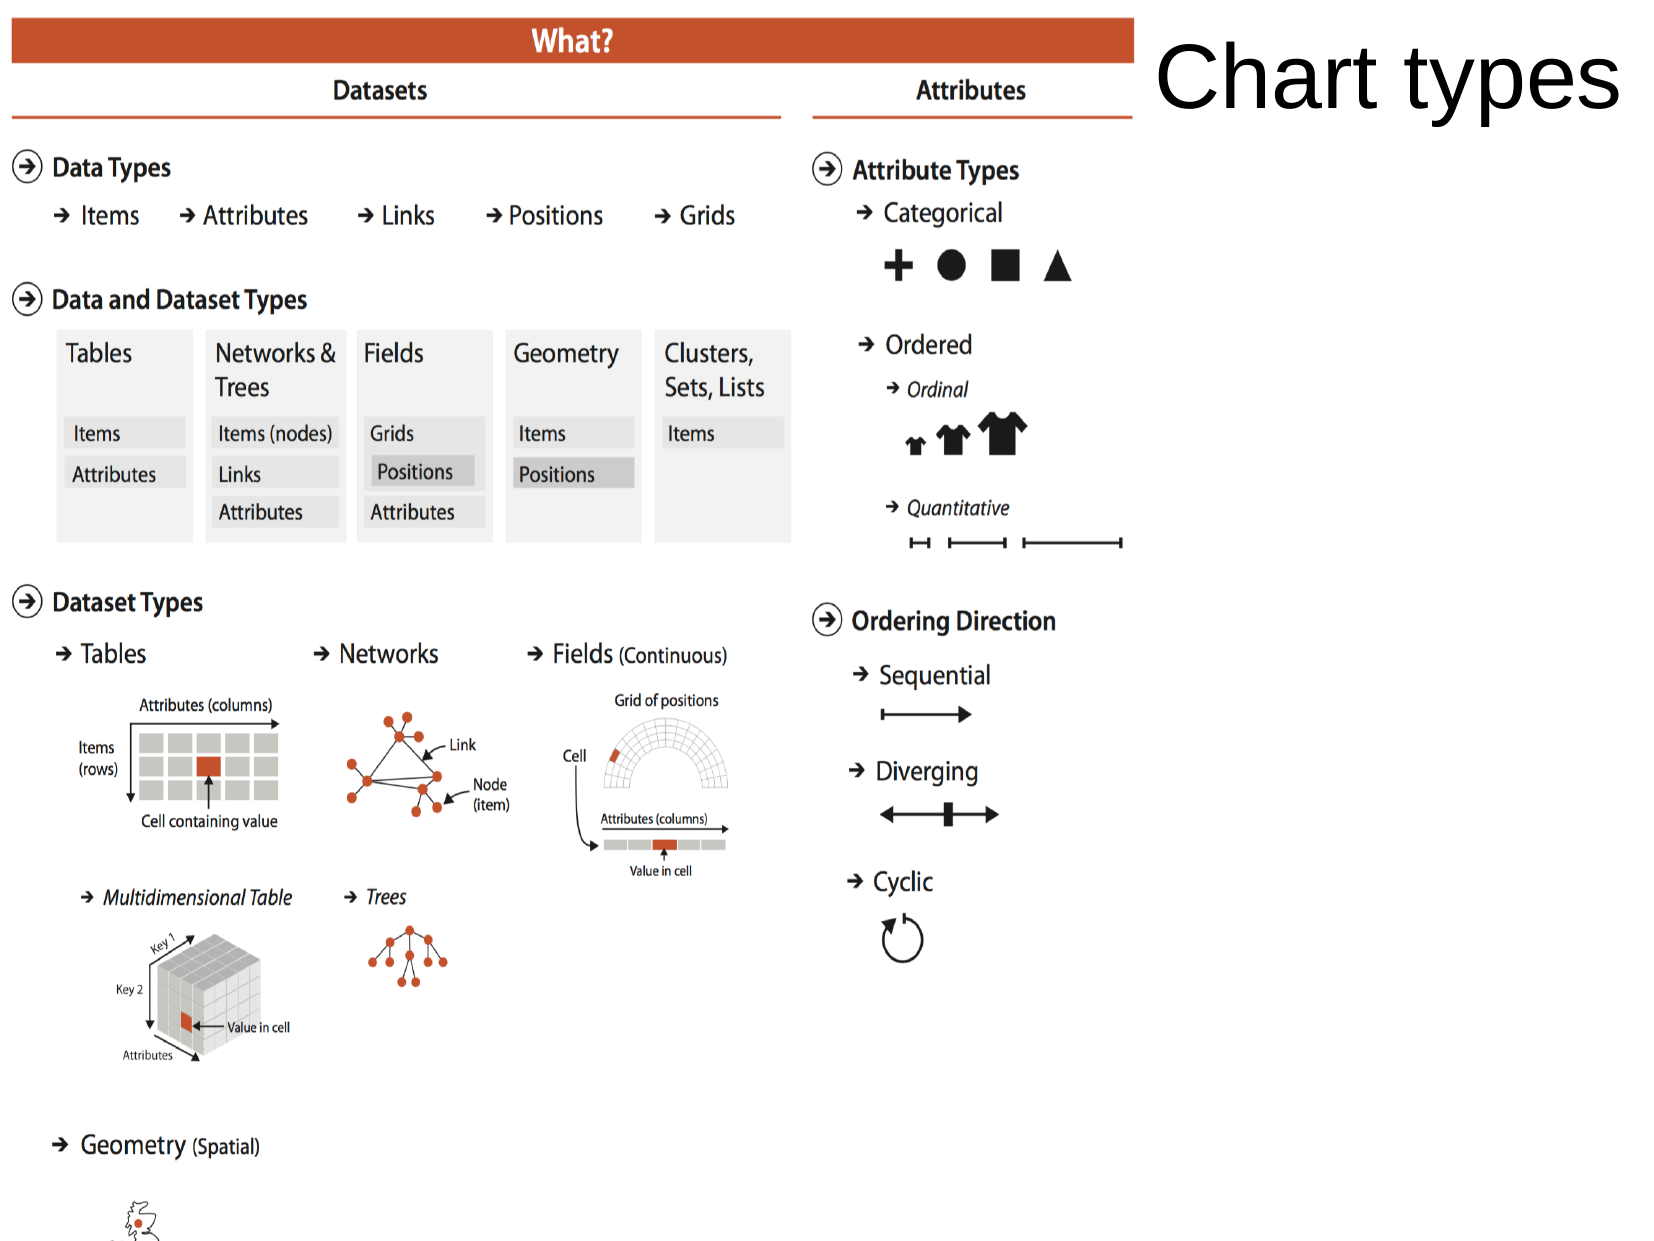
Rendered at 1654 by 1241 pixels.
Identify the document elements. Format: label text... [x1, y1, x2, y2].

title Chart types [1095, 0, 1654, 181]
picture [3, 10, 1141, 1241]
